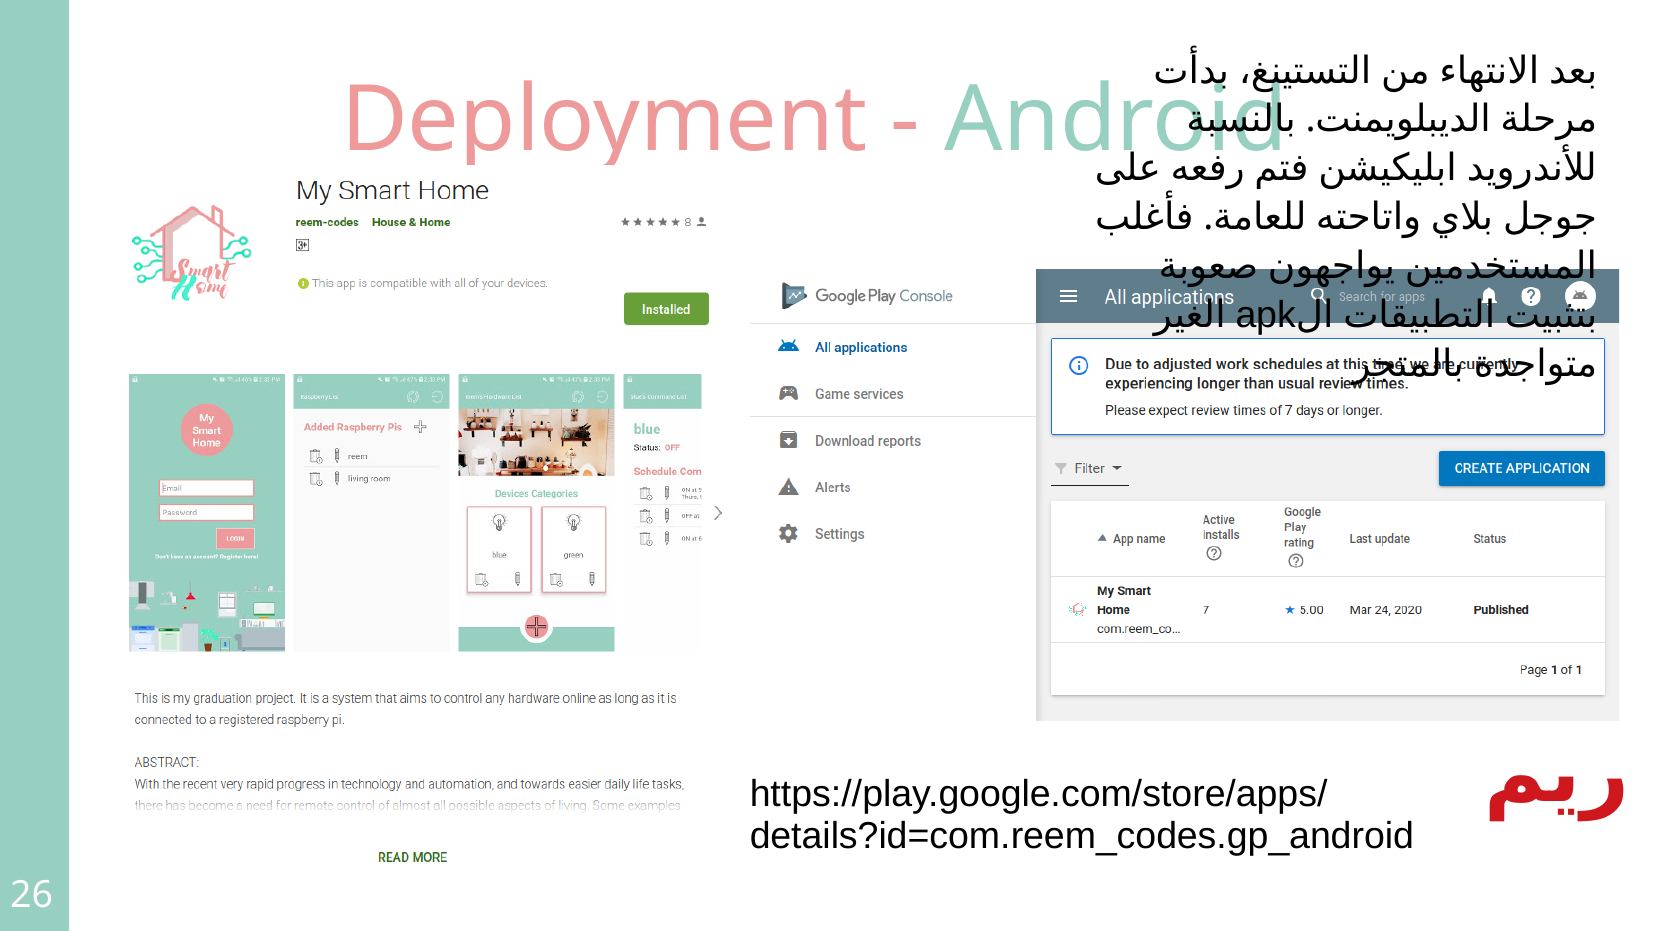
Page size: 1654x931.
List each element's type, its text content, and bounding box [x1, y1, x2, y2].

title Deployment - Android [82, 37, 1571, 193]
text_box ريم [1470, 720, 1592, 825]
text_box [0, 0, 70, 860]
text_box https://play.google.com/store/apps/details?id=com.reem_codes.gp_android [735, 765, 1441, 916]
picture [750, 269, 1620, 721]
picture [101, 165, 736, 901]
text_box بعد الانتهاء من التستينغ، بدأت مرحلة الديبلويمنت. بالنسبة للأندرويد ابليكيشن فتم رفعه على جوجل بلاي واتاحته للعامة. فأغلب المستخدمين يواجهون صعوبة بتثبيت التطبيقات الapk الغير متواجدة بالمتجر [1080, 42, 1617, 356]
text_box <number> [0, 860, 132, 931]
